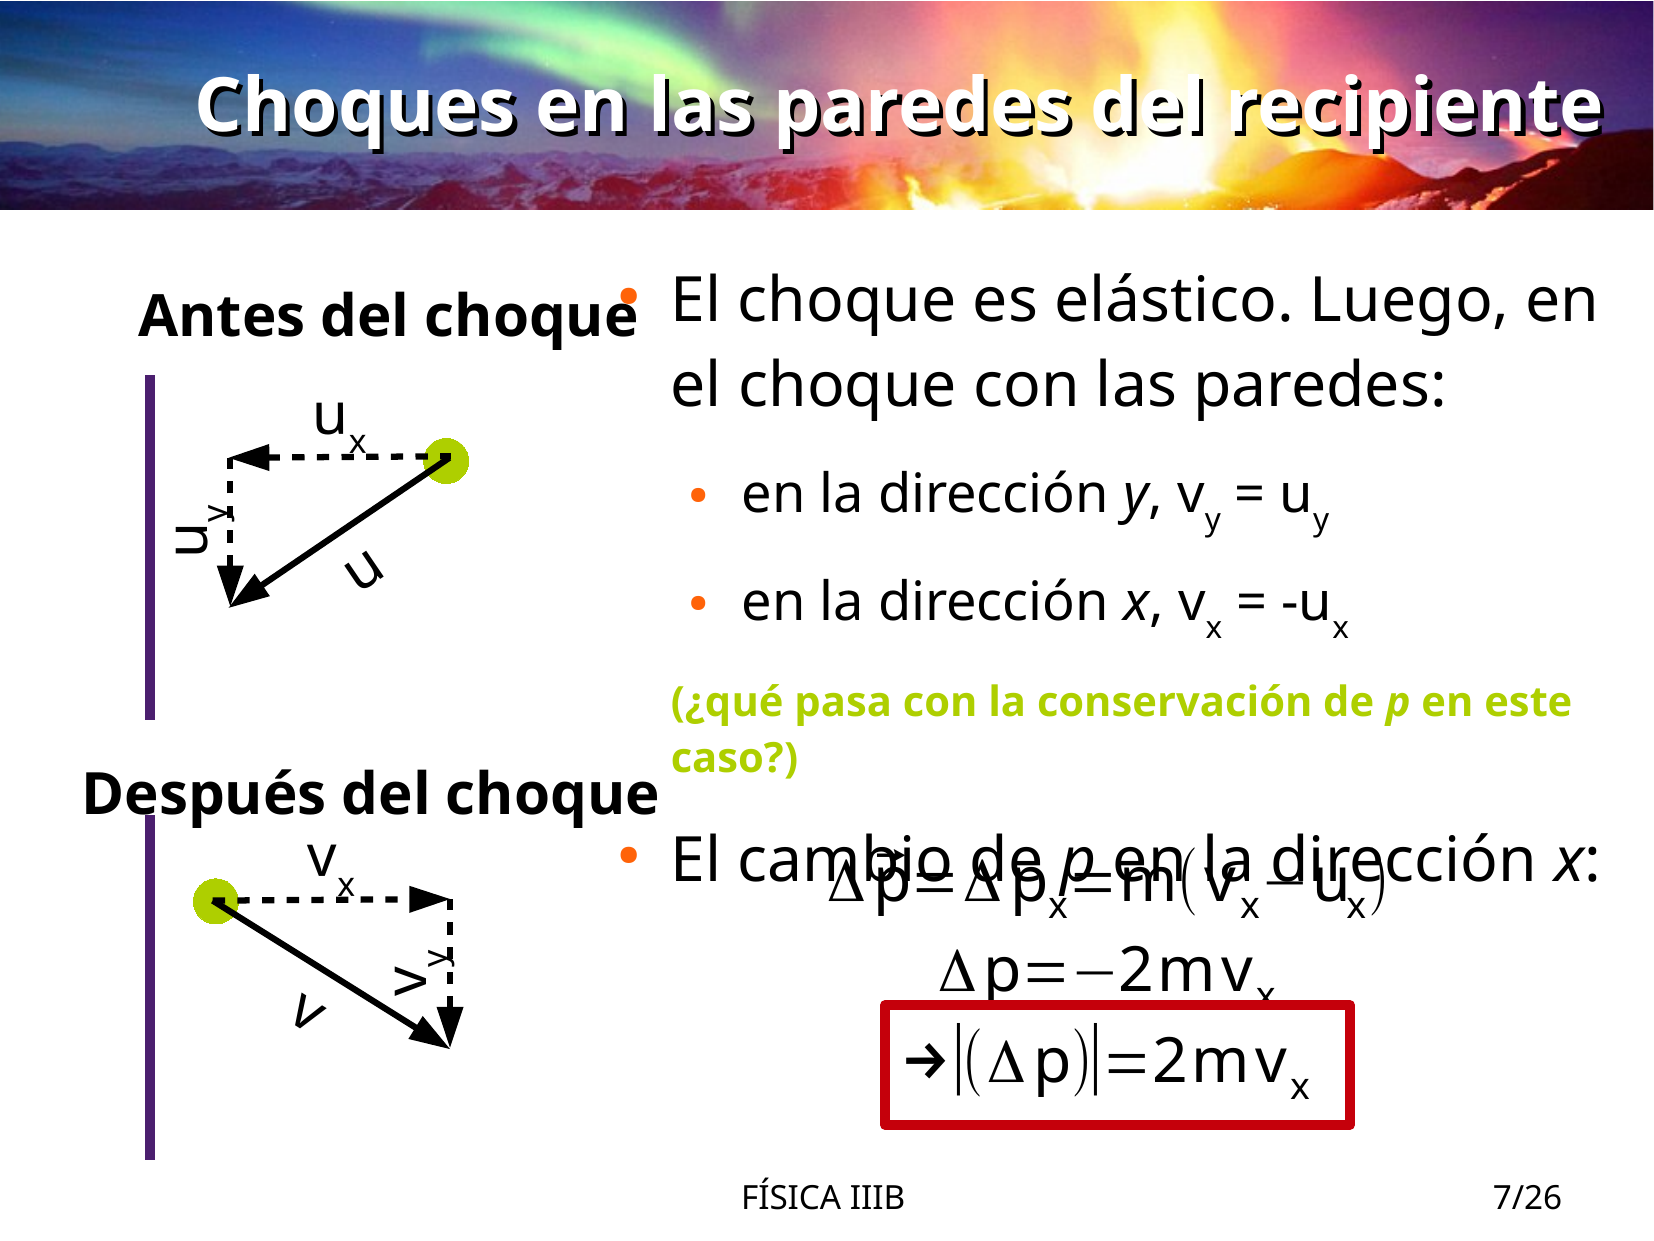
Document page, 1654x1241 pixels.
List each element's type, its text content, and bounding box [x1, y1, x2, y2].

list El choque es elástico. Luego, en el choque con las paredes: en la dirección y, vy = uy en la dirección x, vx = -ux (¿qué pasa con la conservación de p en este caso?) El cambio de p en la dirección x: [600, 255, 1606, 1156]
chart [890, 1010, 1345, 1109]
text_box [193, 878, 239, 924]
chart [819, 840, 1396, 1109]
text_box Después del choque [66, 744, 758, 831]
title Choques en las paredes del recipiente [45, 15, 1606, 191]
picture [0, 1, 1654, 210]
text_box [423, 438, 469, 484]
text_box Antes del choque [123, 267, 723, 354]
